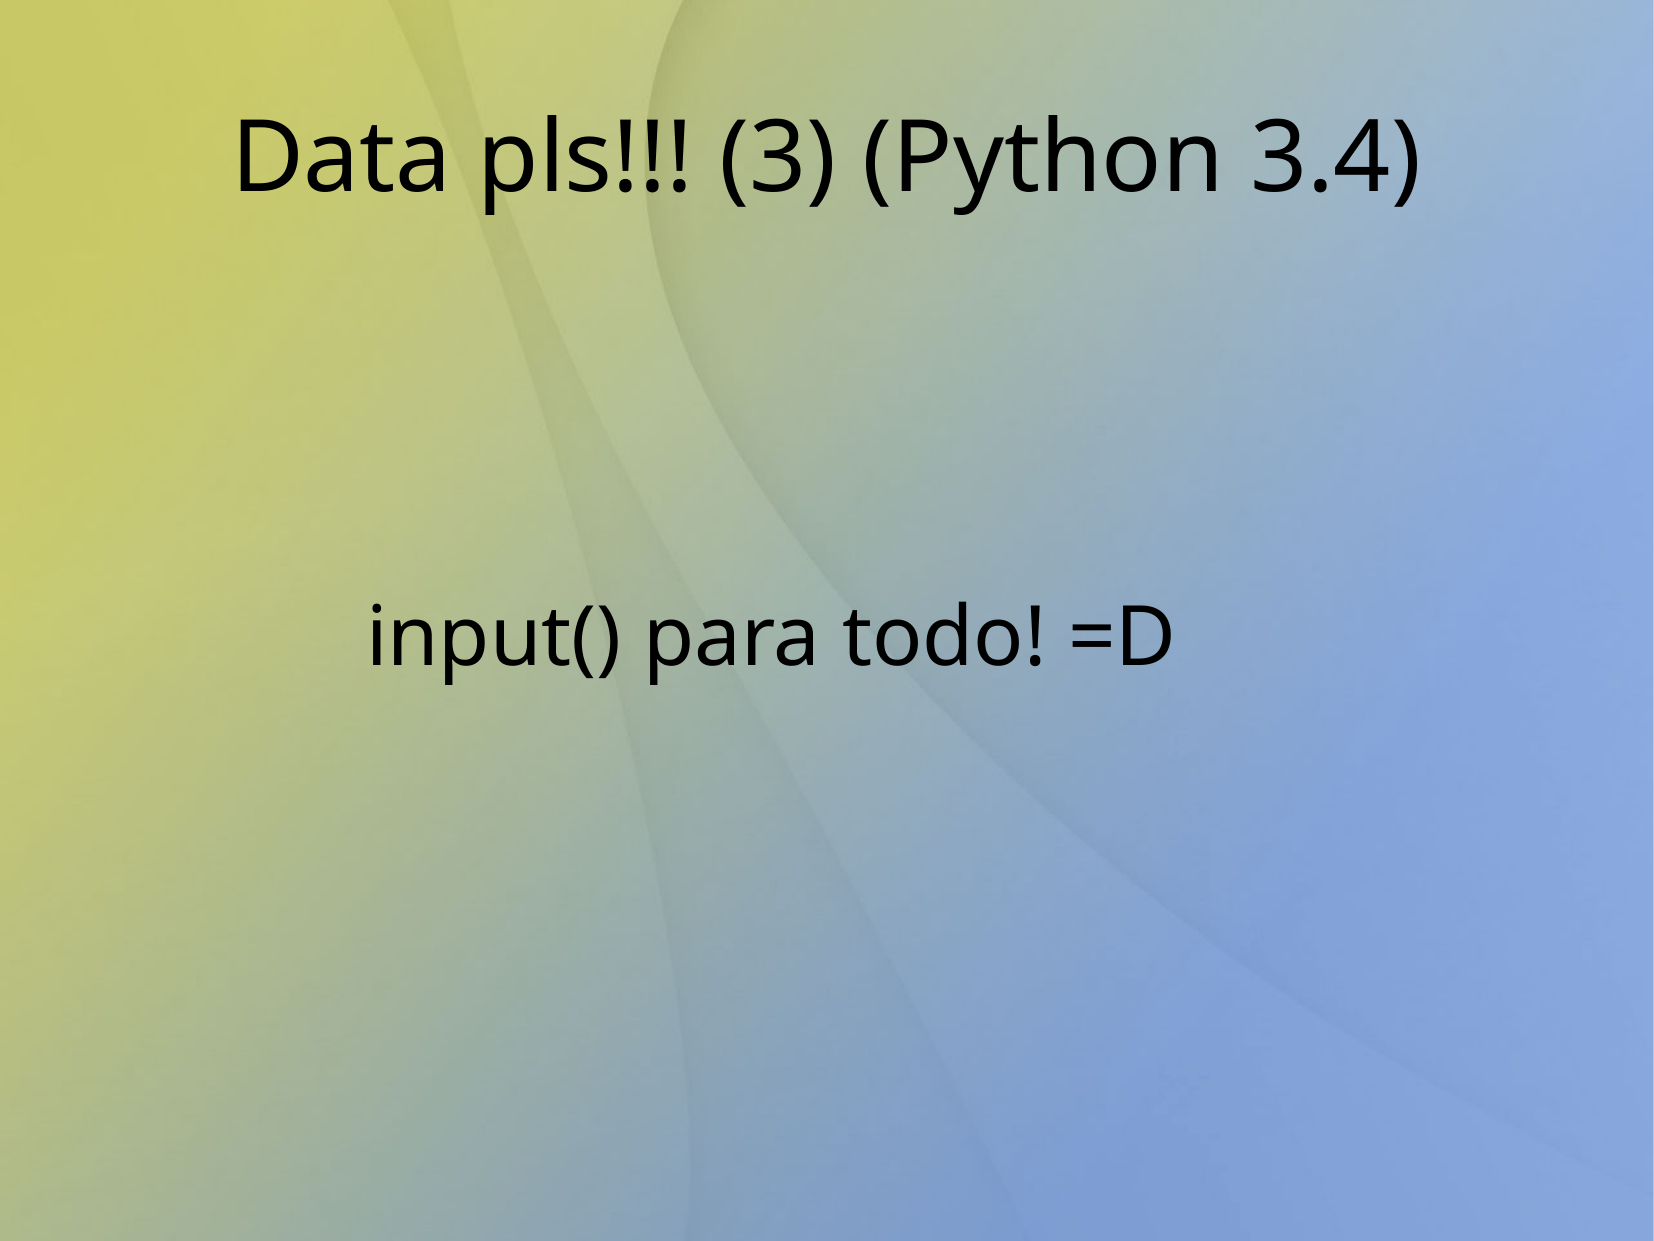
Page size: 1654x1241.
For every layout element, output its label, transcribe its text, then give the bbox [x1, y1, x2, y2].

picture [0, 0, 1654, 1241]
list input() para todo! =D [82, 290, 1571, 1010]
title Data pls!!! (3) (Python 3.4) [82, 49, 1571, 257]
